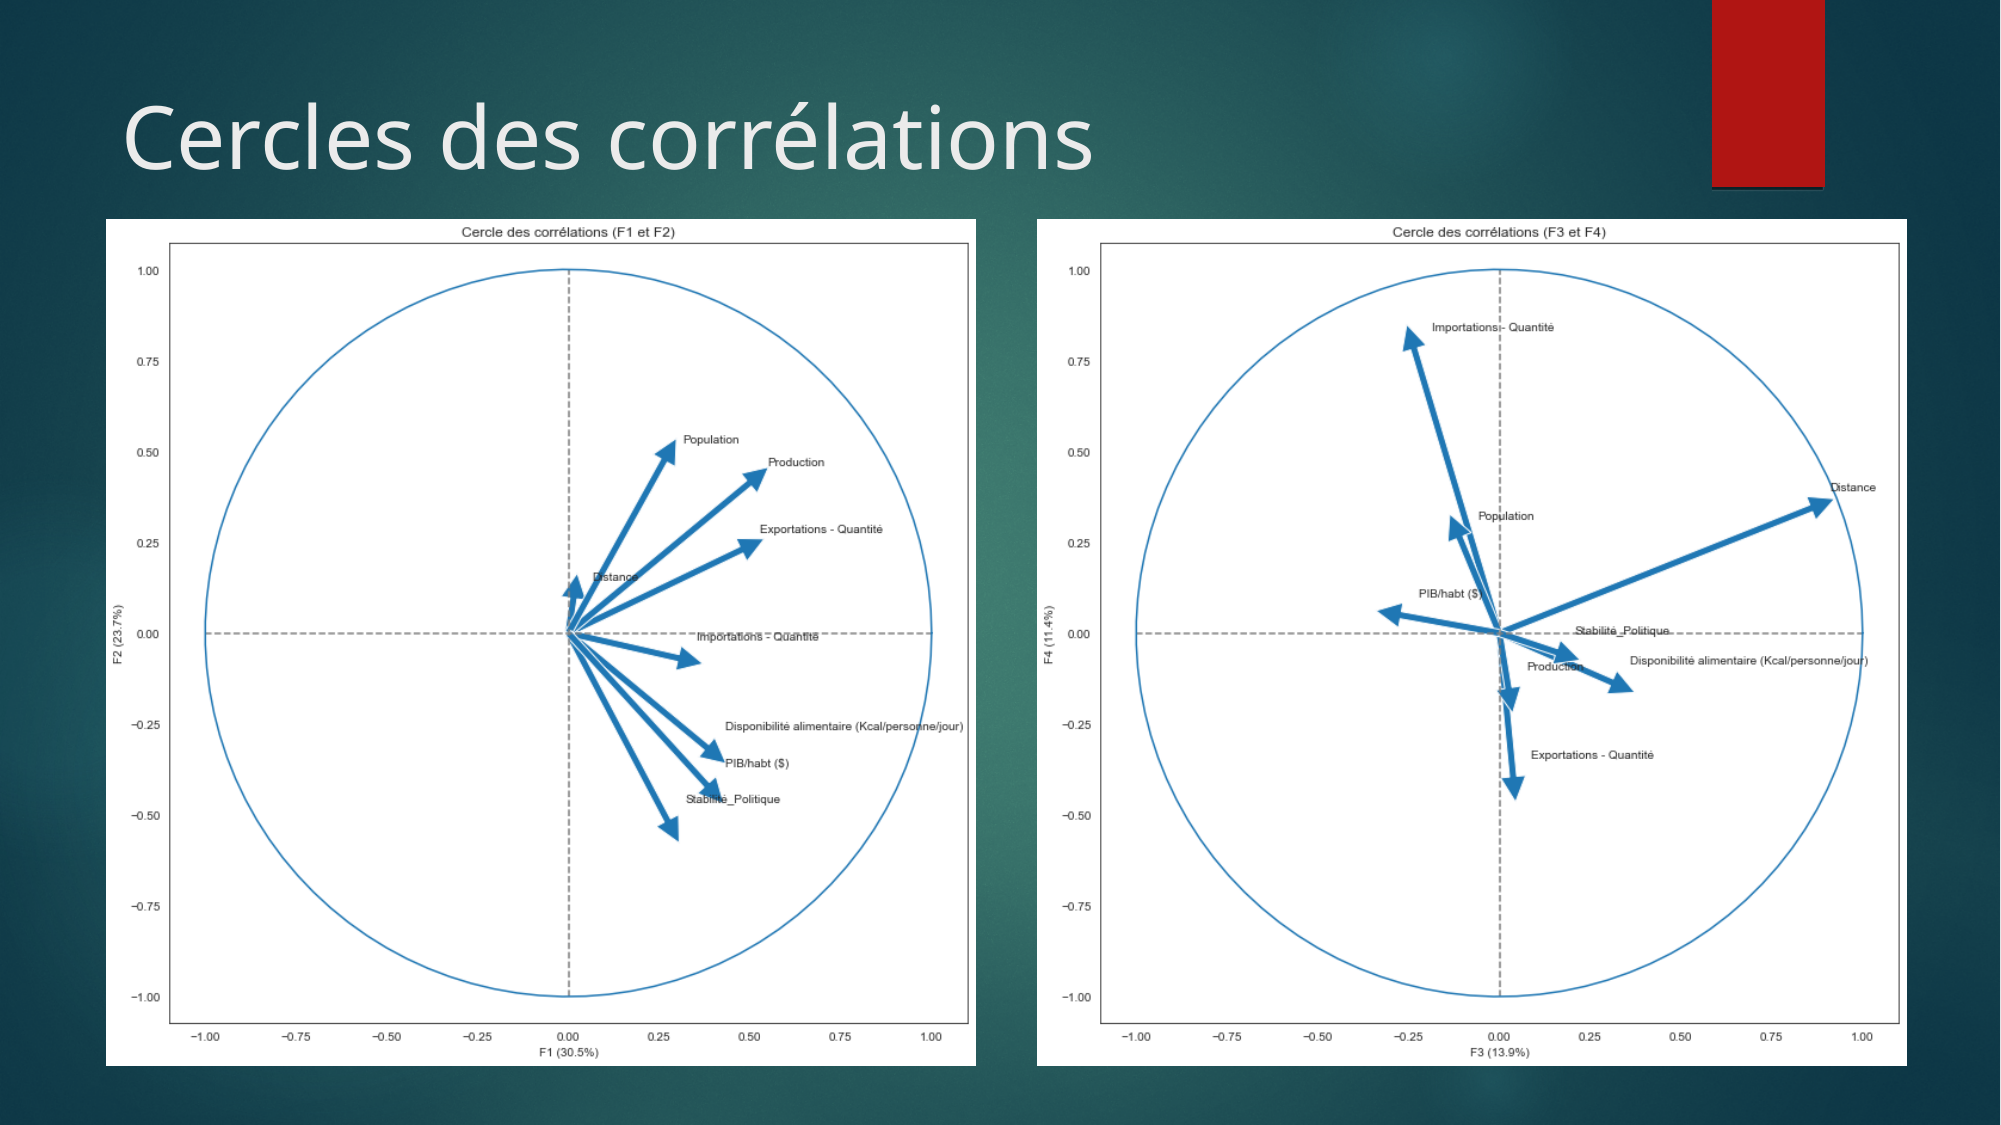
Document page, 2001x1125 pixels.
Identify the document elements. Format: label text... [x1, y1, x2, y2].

title Cercles des corrélations [106, 74, 1649, 305]
picture [1037, 220, 1907, 1066]
picture [106, 220, 976, 1066]
